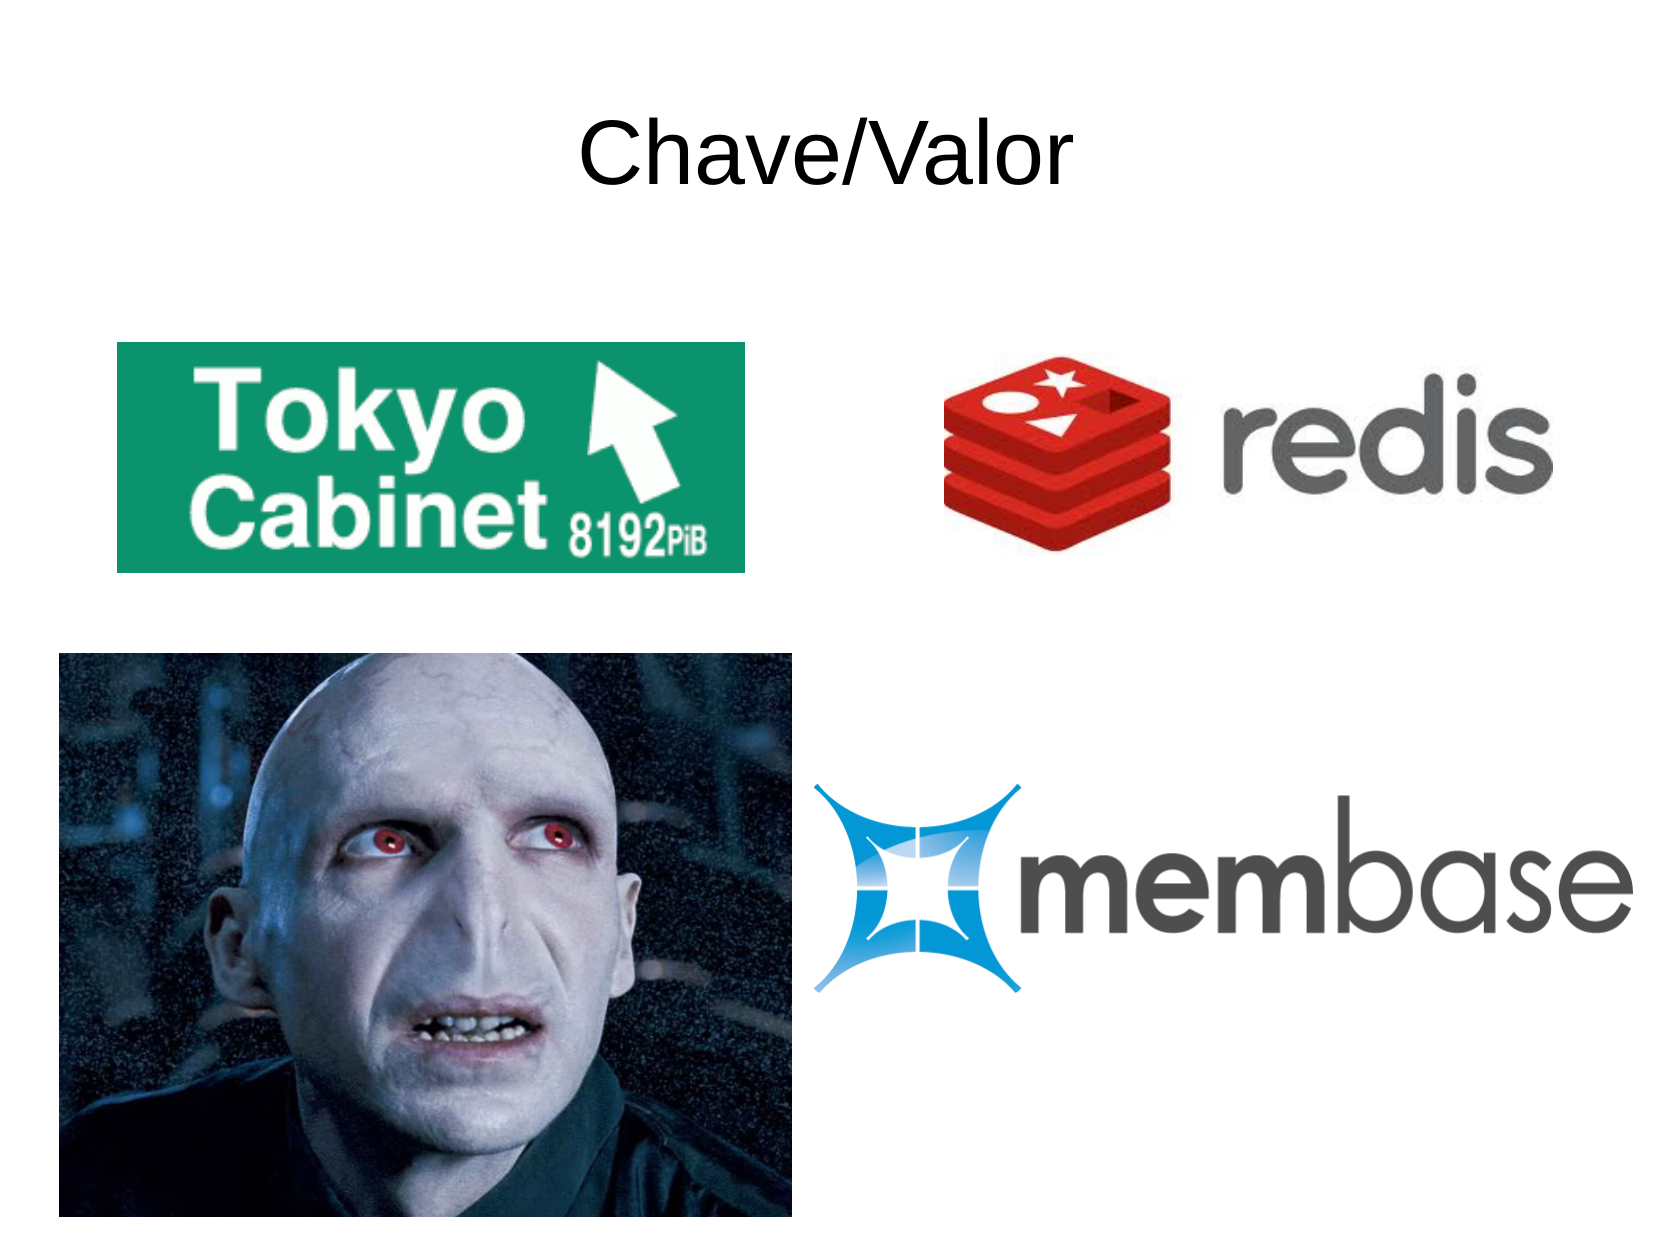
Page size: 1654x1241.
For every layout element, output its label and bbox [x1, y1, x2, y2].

picture [814, 784, 1633, 993]
picture [59, 653, 792, 1217]
picture [944, 353, 1553, 556]
picture [117, 342, 745, 573]
